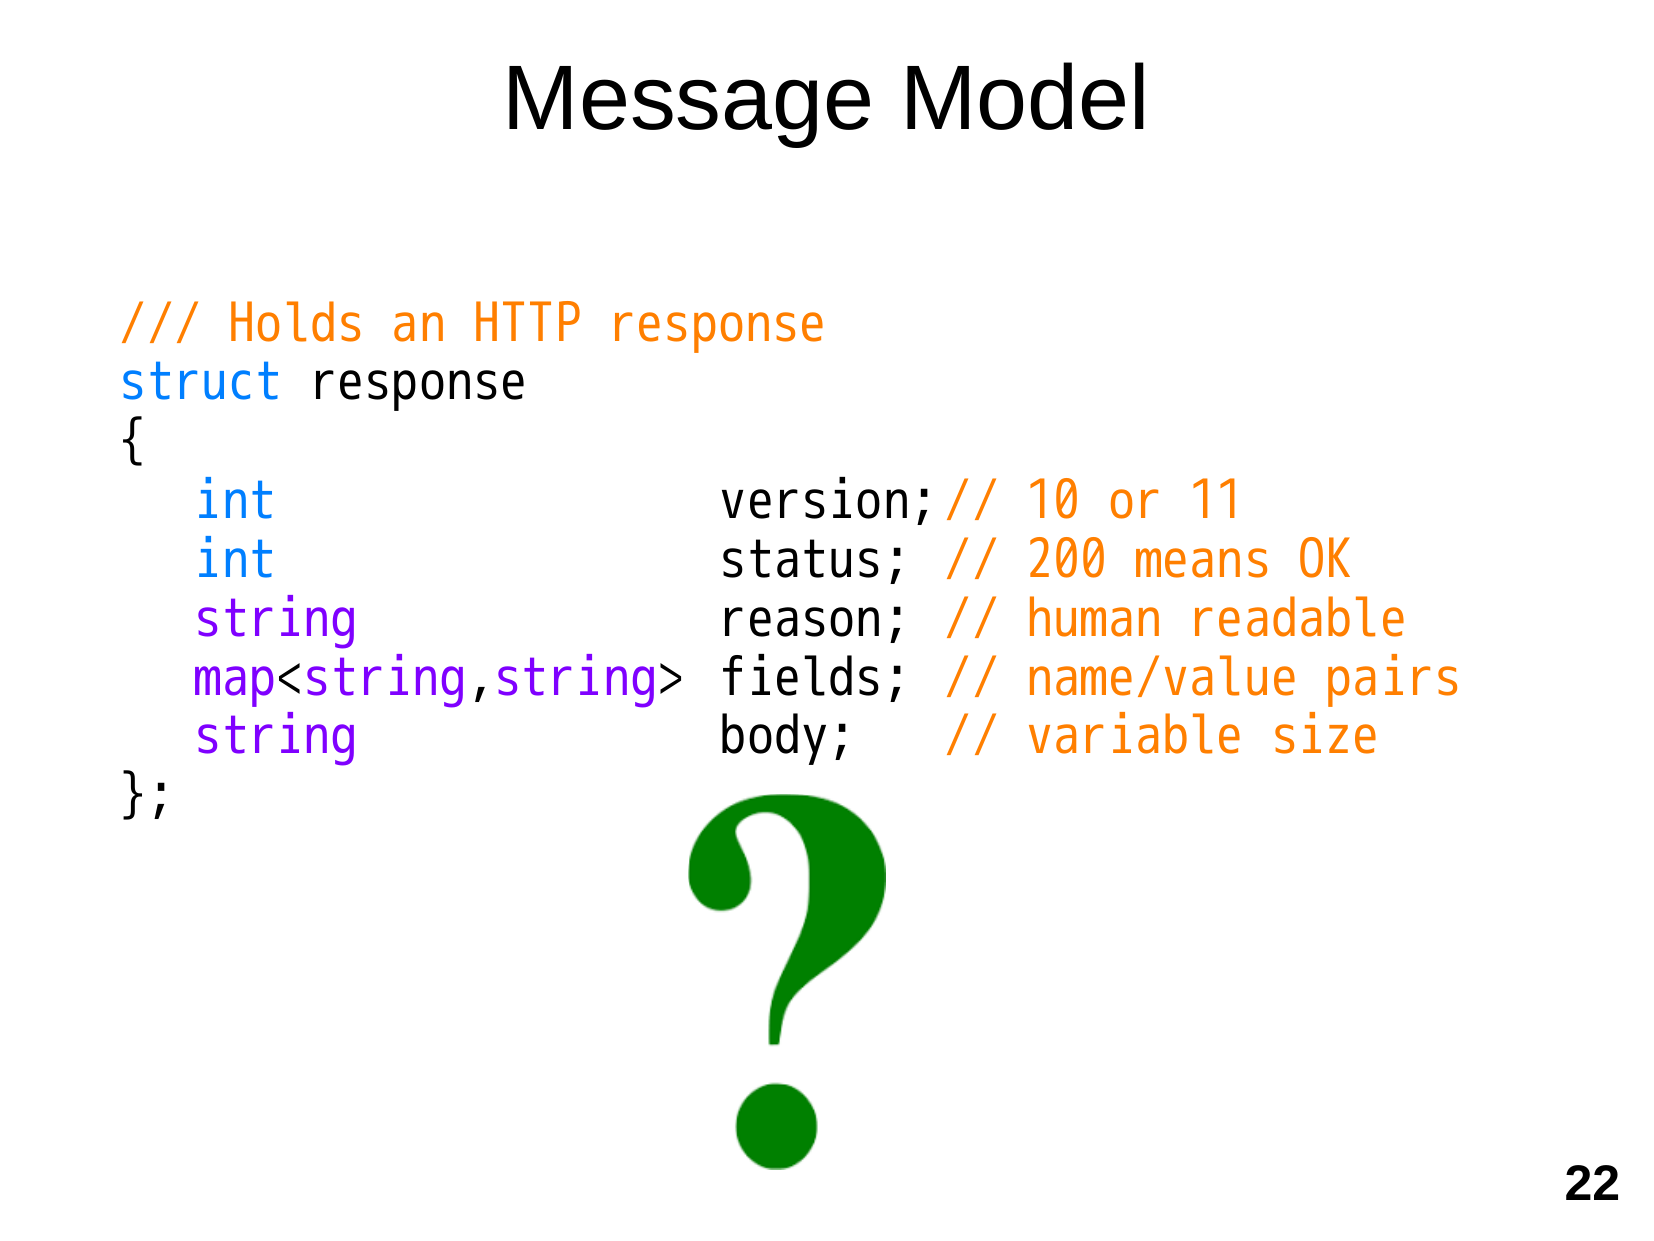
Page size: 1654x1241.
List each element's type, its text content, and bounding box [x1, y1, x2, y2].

picture [688, 794, 886, 1170]
text_box /// Holds an HTTP response struct response { int version; // 10 or 11 int status; // 200 means OK string reason; // human readable map<string,string> fields; // name/value pairs string body; // variable size }; [104, 287, 1575, 829]
title Message Model [82, 15, 1571, 181]
